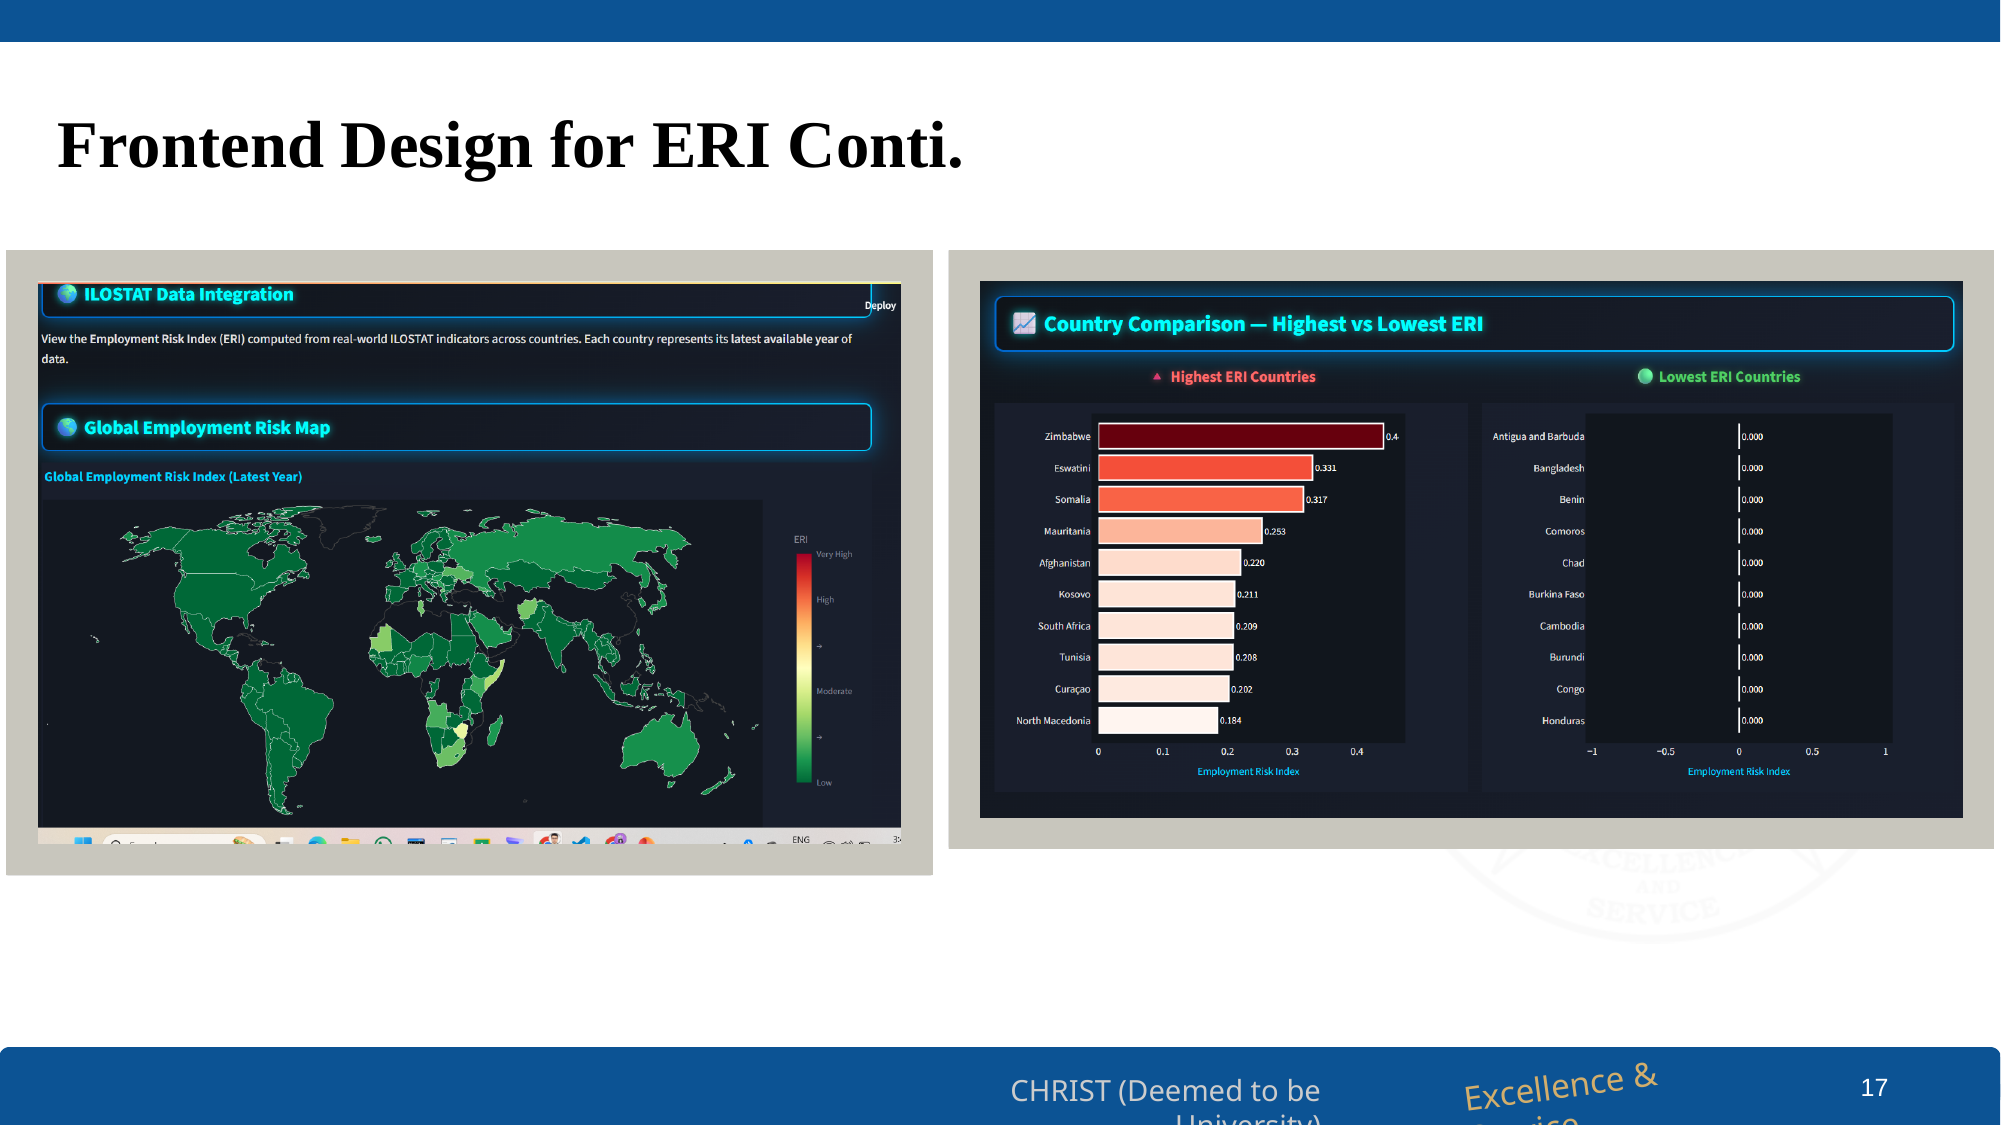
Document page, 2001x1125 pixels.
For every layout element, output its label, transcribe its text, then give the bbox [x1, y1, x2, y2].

picture [979, 281, 1963, 818]
picture [37, 281, 902, 844]
text_box [1840, 1051, 1961, 1118]
title Frontend Design for ERI Conti. [37, 80, 1932, 206]
